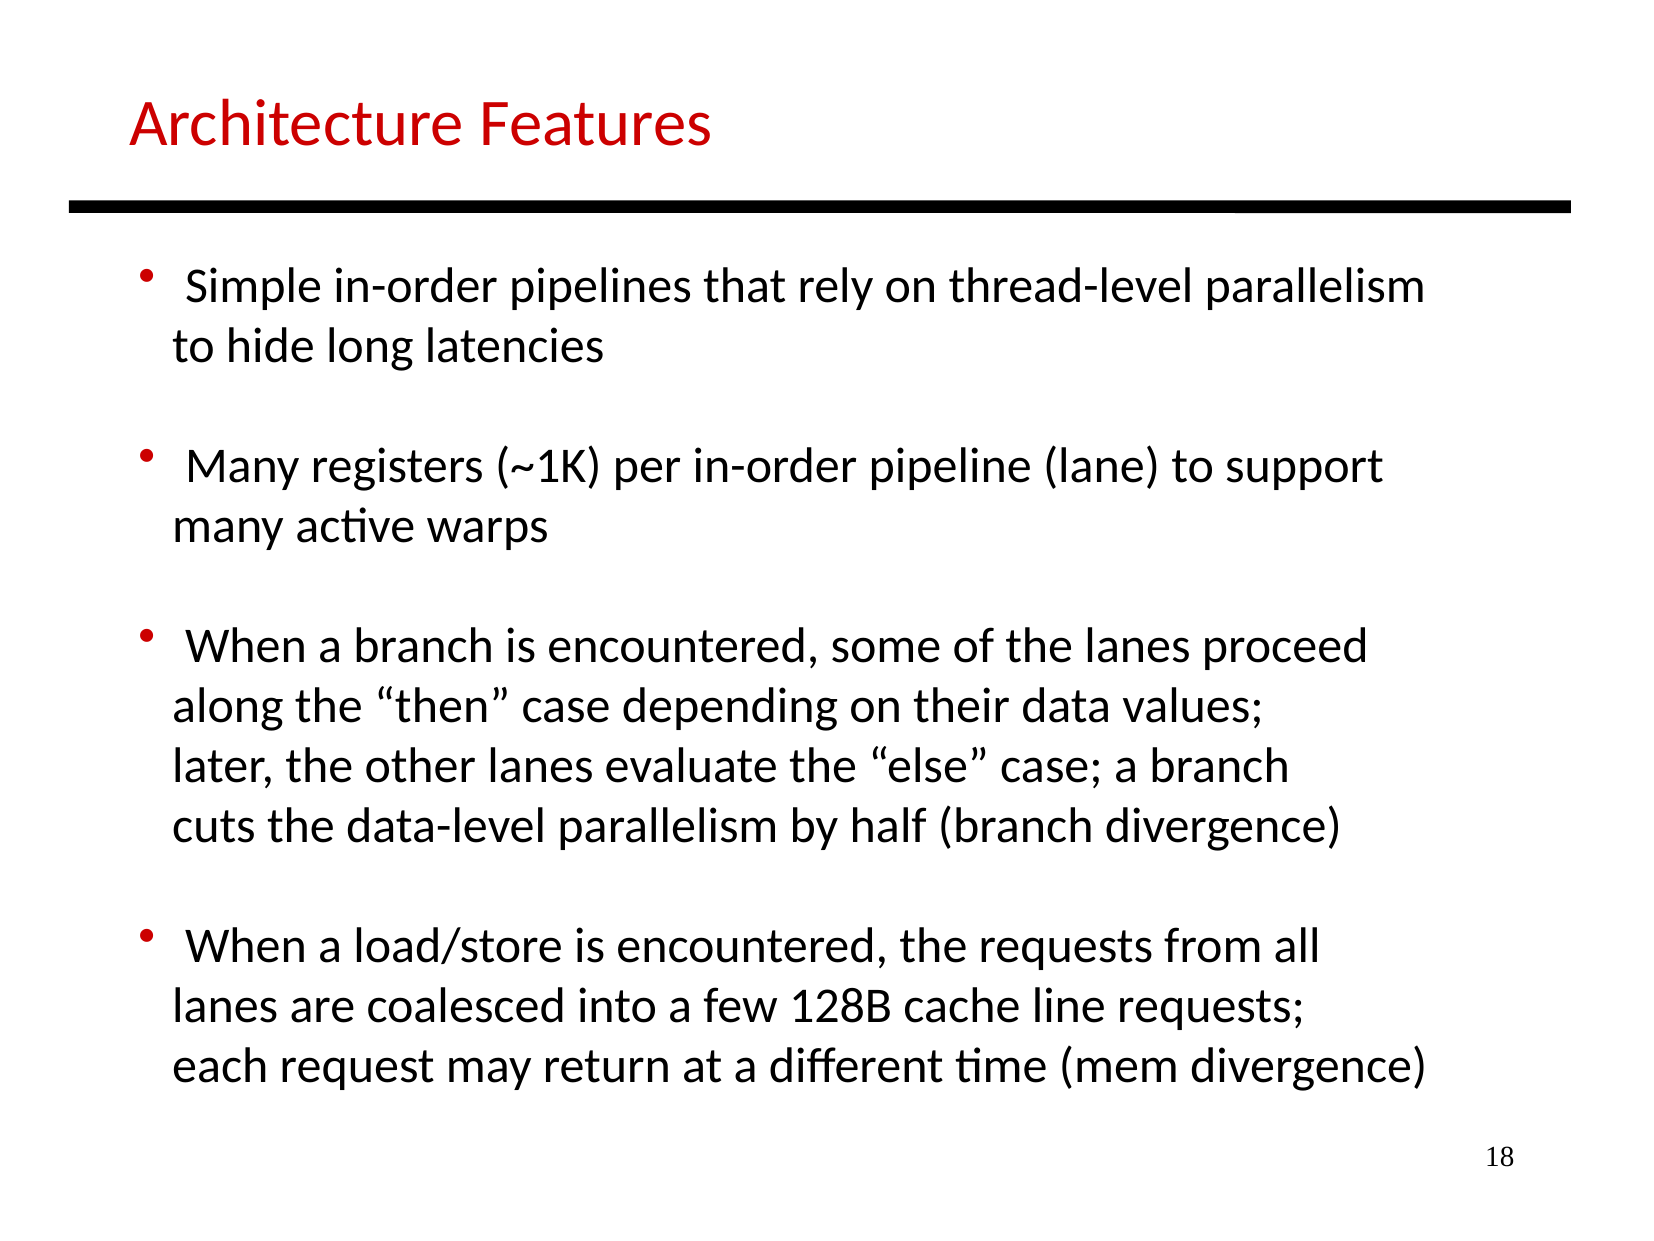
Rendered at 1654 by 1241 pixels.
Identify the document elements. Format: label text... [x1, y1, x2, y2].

text_box Simple in-order pipelines that rely on thread-level parallelism to hide long latencies Many registers (~1K) per in-order pipeline (lane) to support many active warps When a branch is encountered, some of the lanes proceed along the “then” case depending on their data values; later, the other lanes evaluate the “else” case; a branch cuts the data-level parallelism by half (branch divergence) When a load/store is encountered, the requests from all lanes are coalesced into a few 128B cache line requests; each request may return at a different time (mem divergence) [123, 244, 1443, 1100]
slide_number <number> [1185, 1129, 1530, 1213]
text_box Architecture Features [114, 71, 728, 167]
